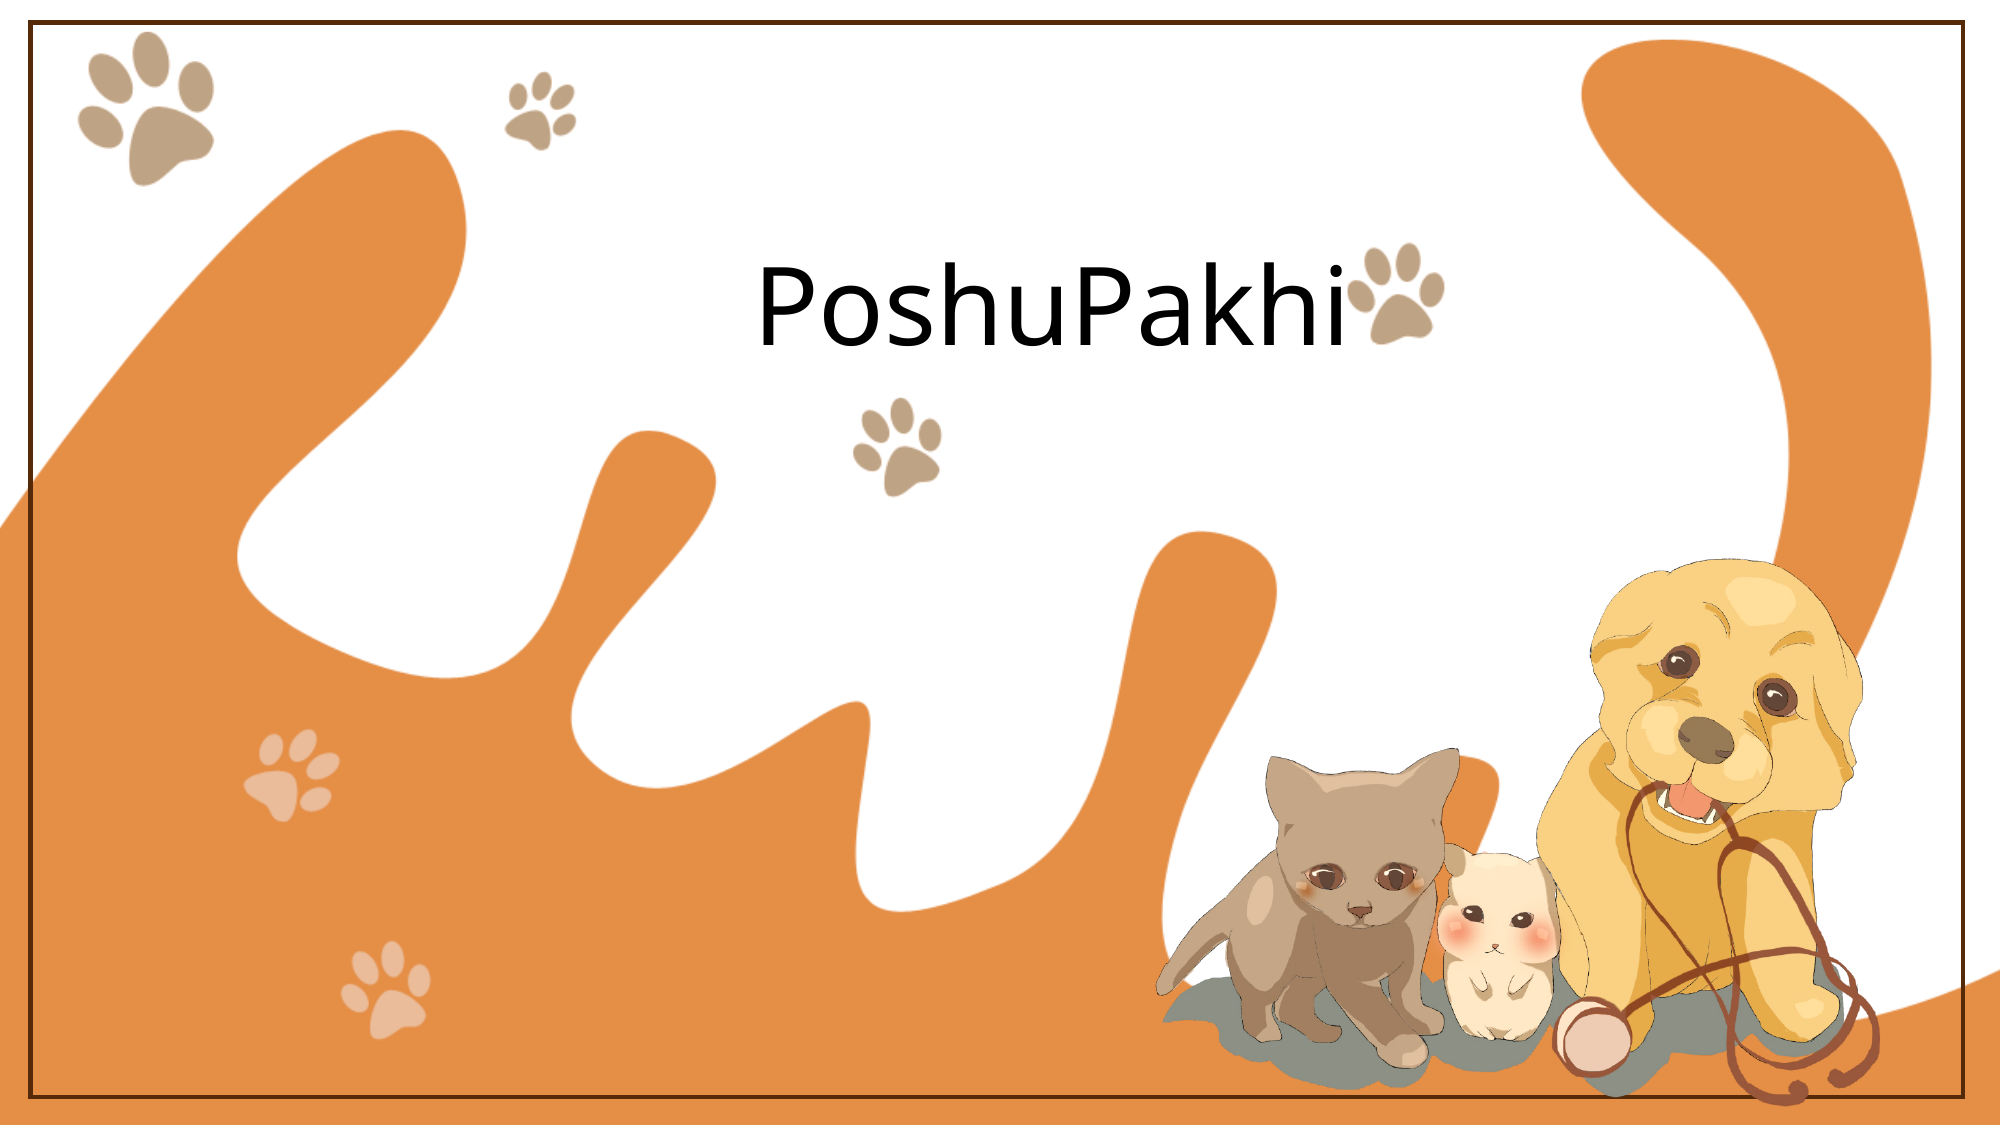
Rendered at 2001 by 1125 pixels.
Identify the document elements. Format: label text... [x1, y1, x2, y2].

picture [0, 0, 2000, 1125]
text_box [407, 450, 1631, 579]
text_box PoshuPakhi [361, 216, 1715, 386]
